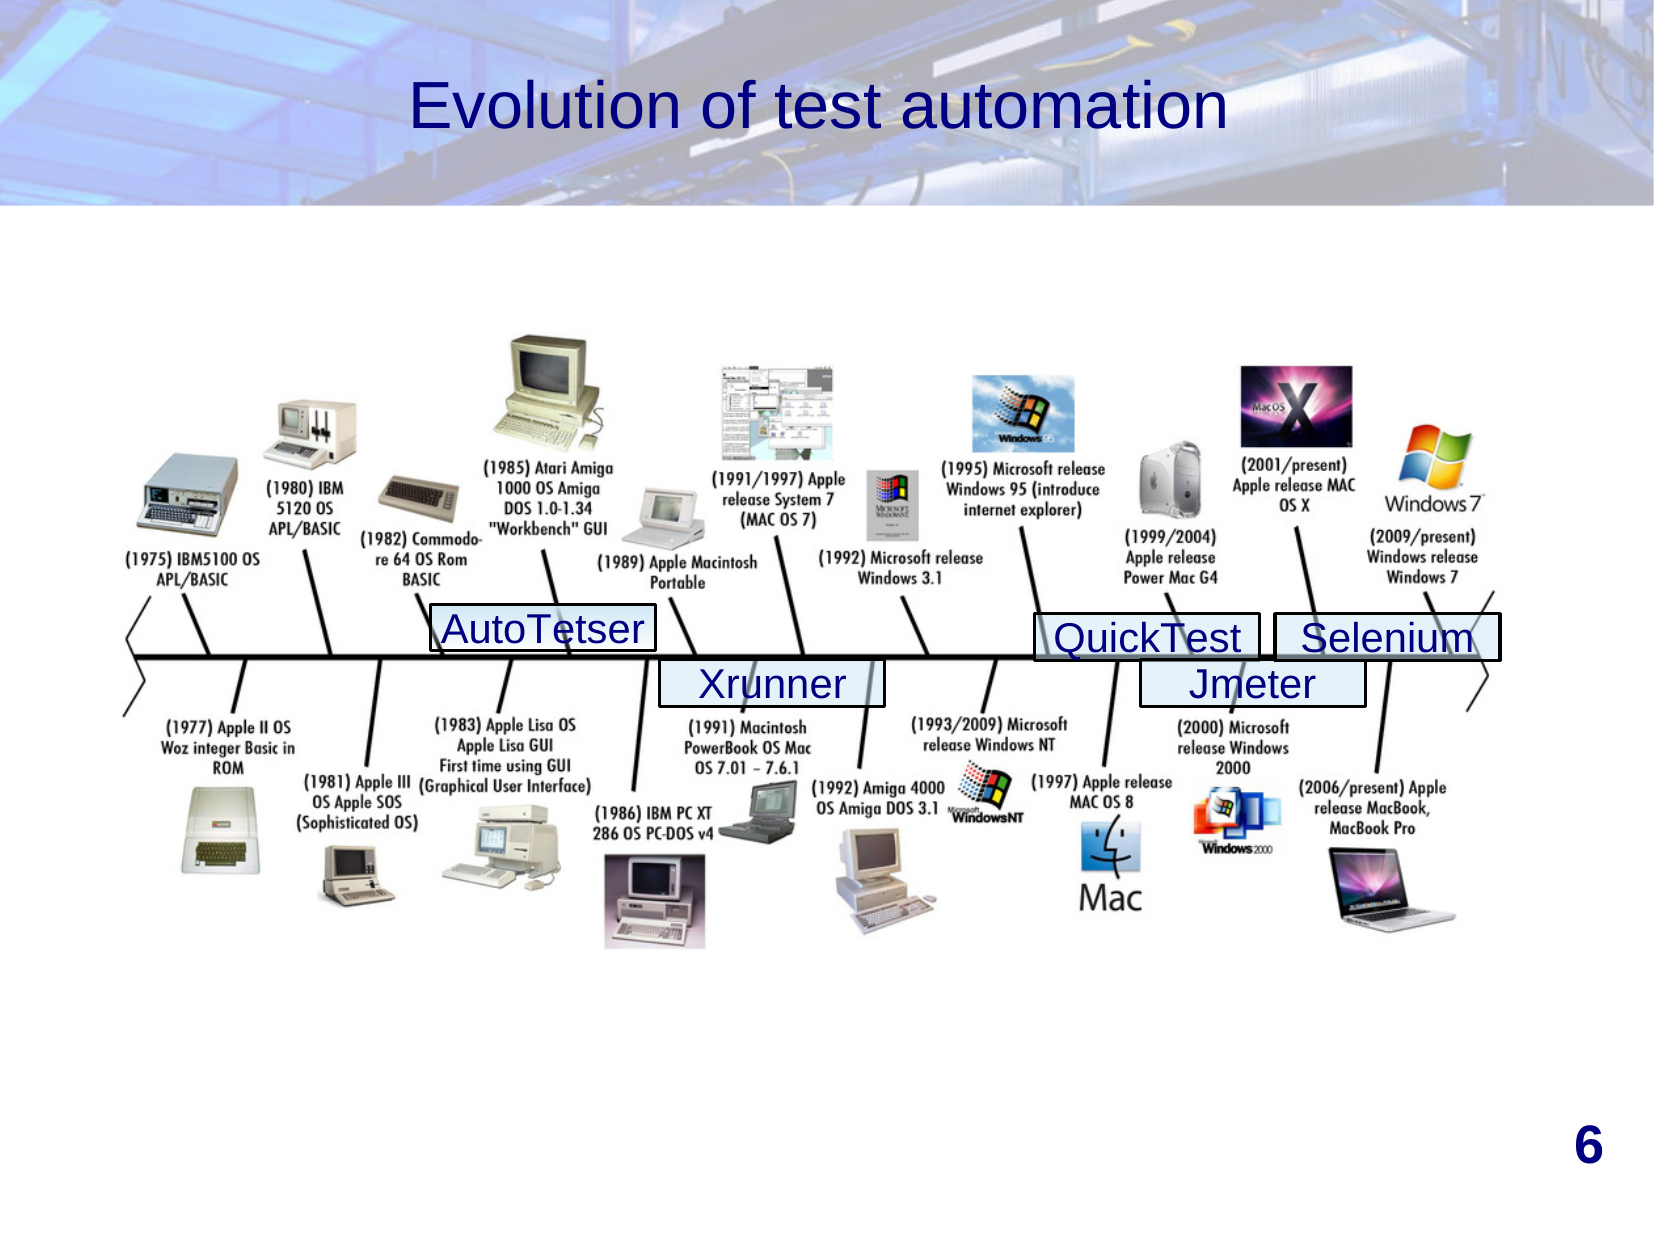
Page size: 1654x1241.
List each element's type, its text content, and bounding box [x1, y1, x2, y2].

picture [0, 0, 1654, 1241]
text_box Selenium [1275, 613, 1501, 661]
text_box QuickTest [1034, 613, 1260, 661]
subtitle [29, 290, 1485, 1010]
text_box Xrunner [659, 659, 885, 707]
text_box 6 [1559, 1104, 1629, 1241]
title Evolution of test automation [74, 0, 1563, 208]
text_box Jmeter [1140, 659, 1366, 707]
text_box AutoTetser [430, 604, 656, 651]
